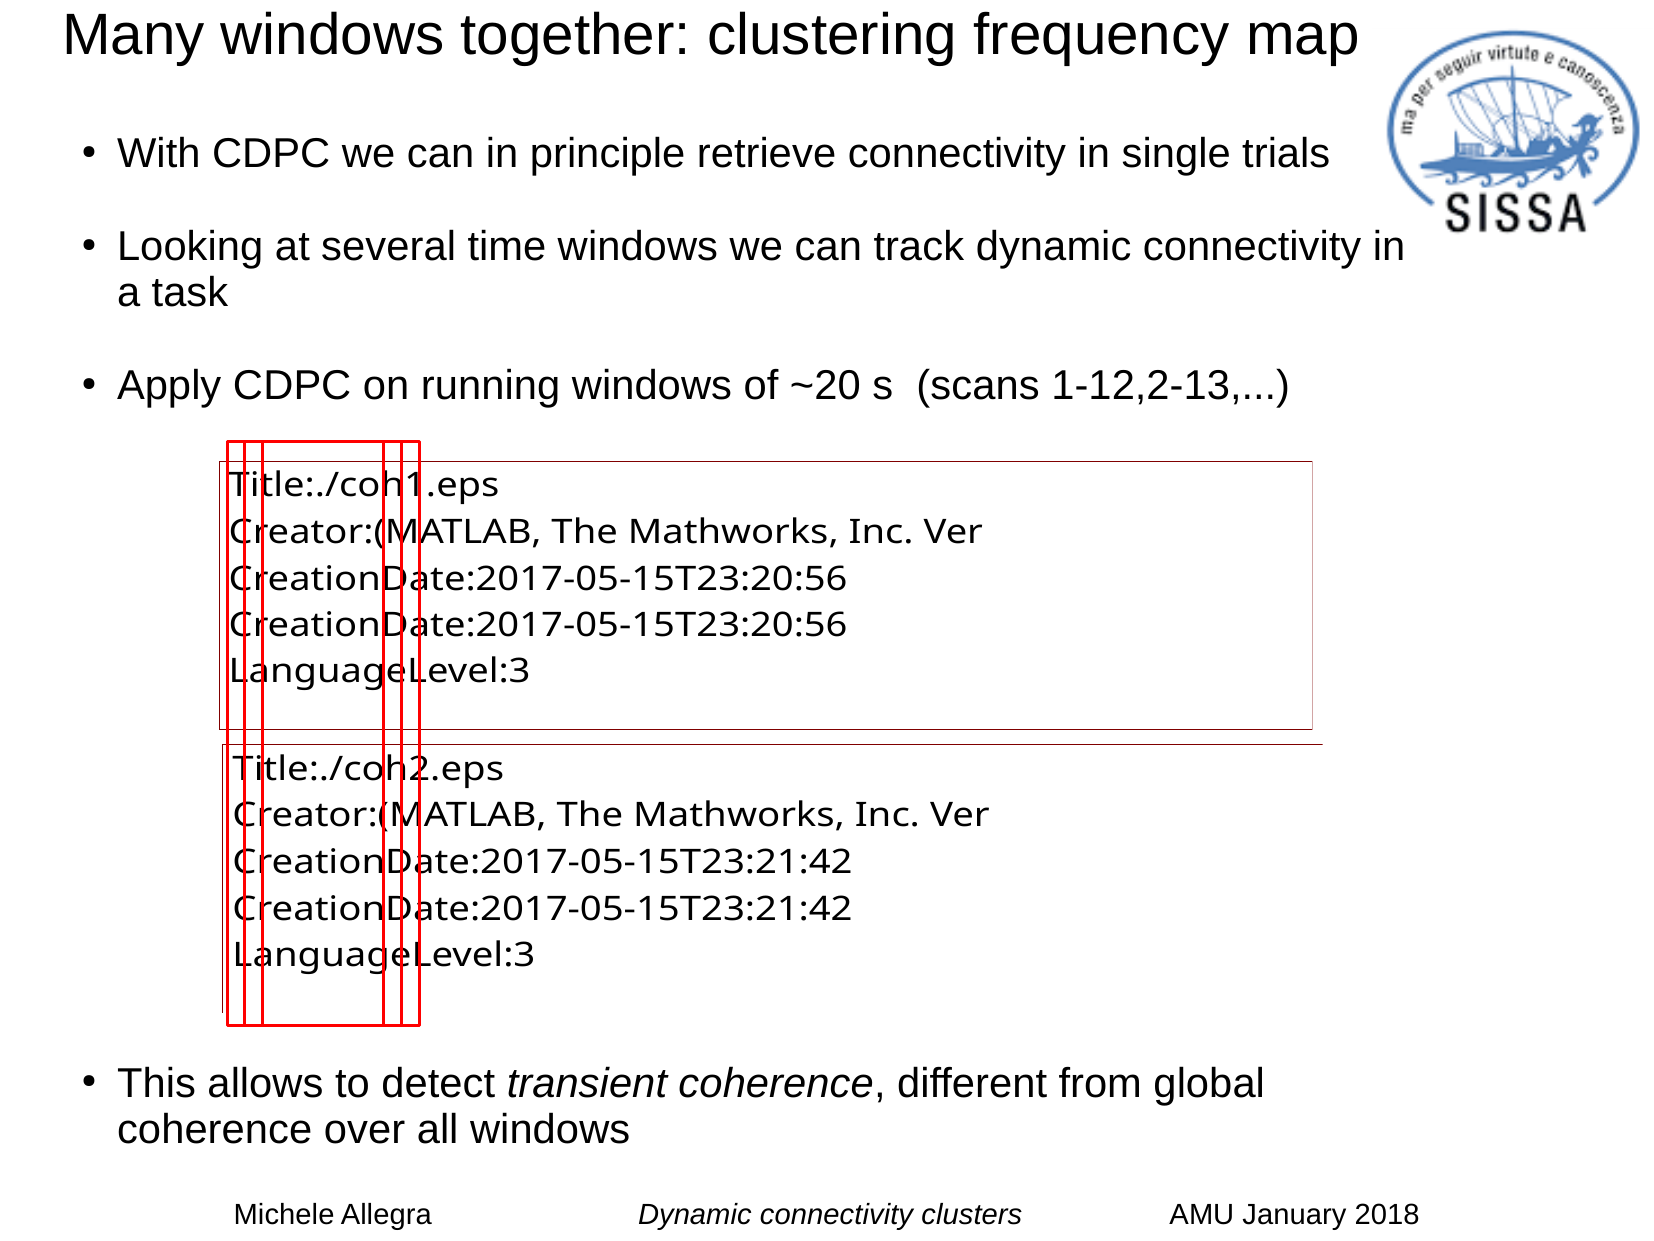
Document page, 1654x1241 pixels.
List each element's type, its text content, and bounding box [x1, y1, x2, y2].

picture [229, 742, 243, 1013]
text_box With CDPC we can in principle retrieve connectivity in single trials Looking at several time windows we can track dynamic connectivity in a task Apply CDPC on running windows of ~20 s (scans 1-12,2-13,...) This allows to detect transient coherence, different from global coherence over all windows [66, 61, 1432, 1160]
picture [1372, 27, 1654, 238]
picture [246, 742, 261, 1013]
picture [421, 458, 1313, 730]
picture [385, 458, 400, 730]
picture [403, 458, 418, 730]
picture [264, 742, 382, 1013]
picture [216, 458, 226, 730]
picture [246, 458, 261, 730]
picture [385, 742, 400, 1013]
picture [403, 742, 418, 1013]
picture [264, 458, 382, 730]
picture [421, 742, 1323, 1013]
title Many windows together: clustering frequency map [35, 0, 1388, 139]
title Michele Allegra Dynamic connectivity clusters AMU January 2018 [82, 1177, 1572, 1241]
picture [229, 458, 243, 730]
picture [220, 742, 226, 1013]
